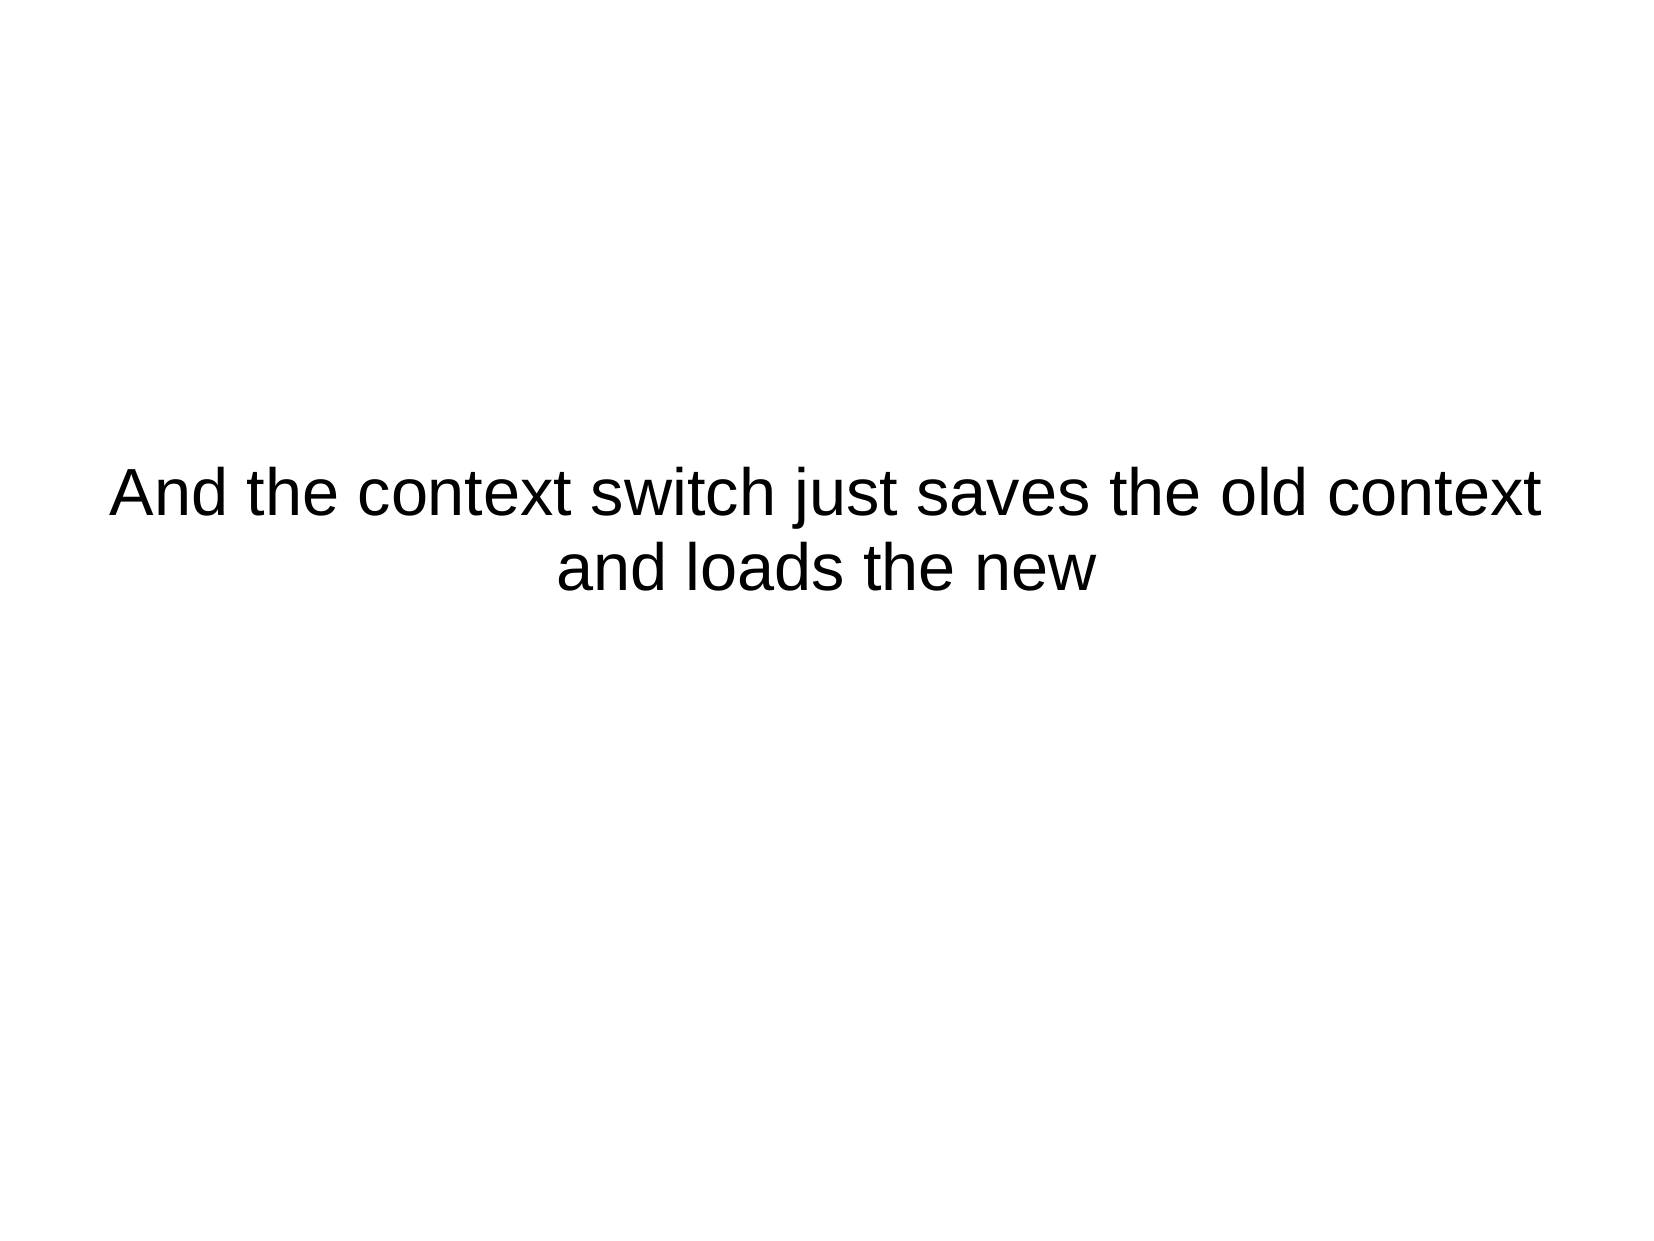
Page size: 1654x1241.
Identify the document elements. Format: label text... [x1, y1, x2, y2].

subtitle And the context switch just saves the old context and loads the new [82, 49, 1571, 1010]
